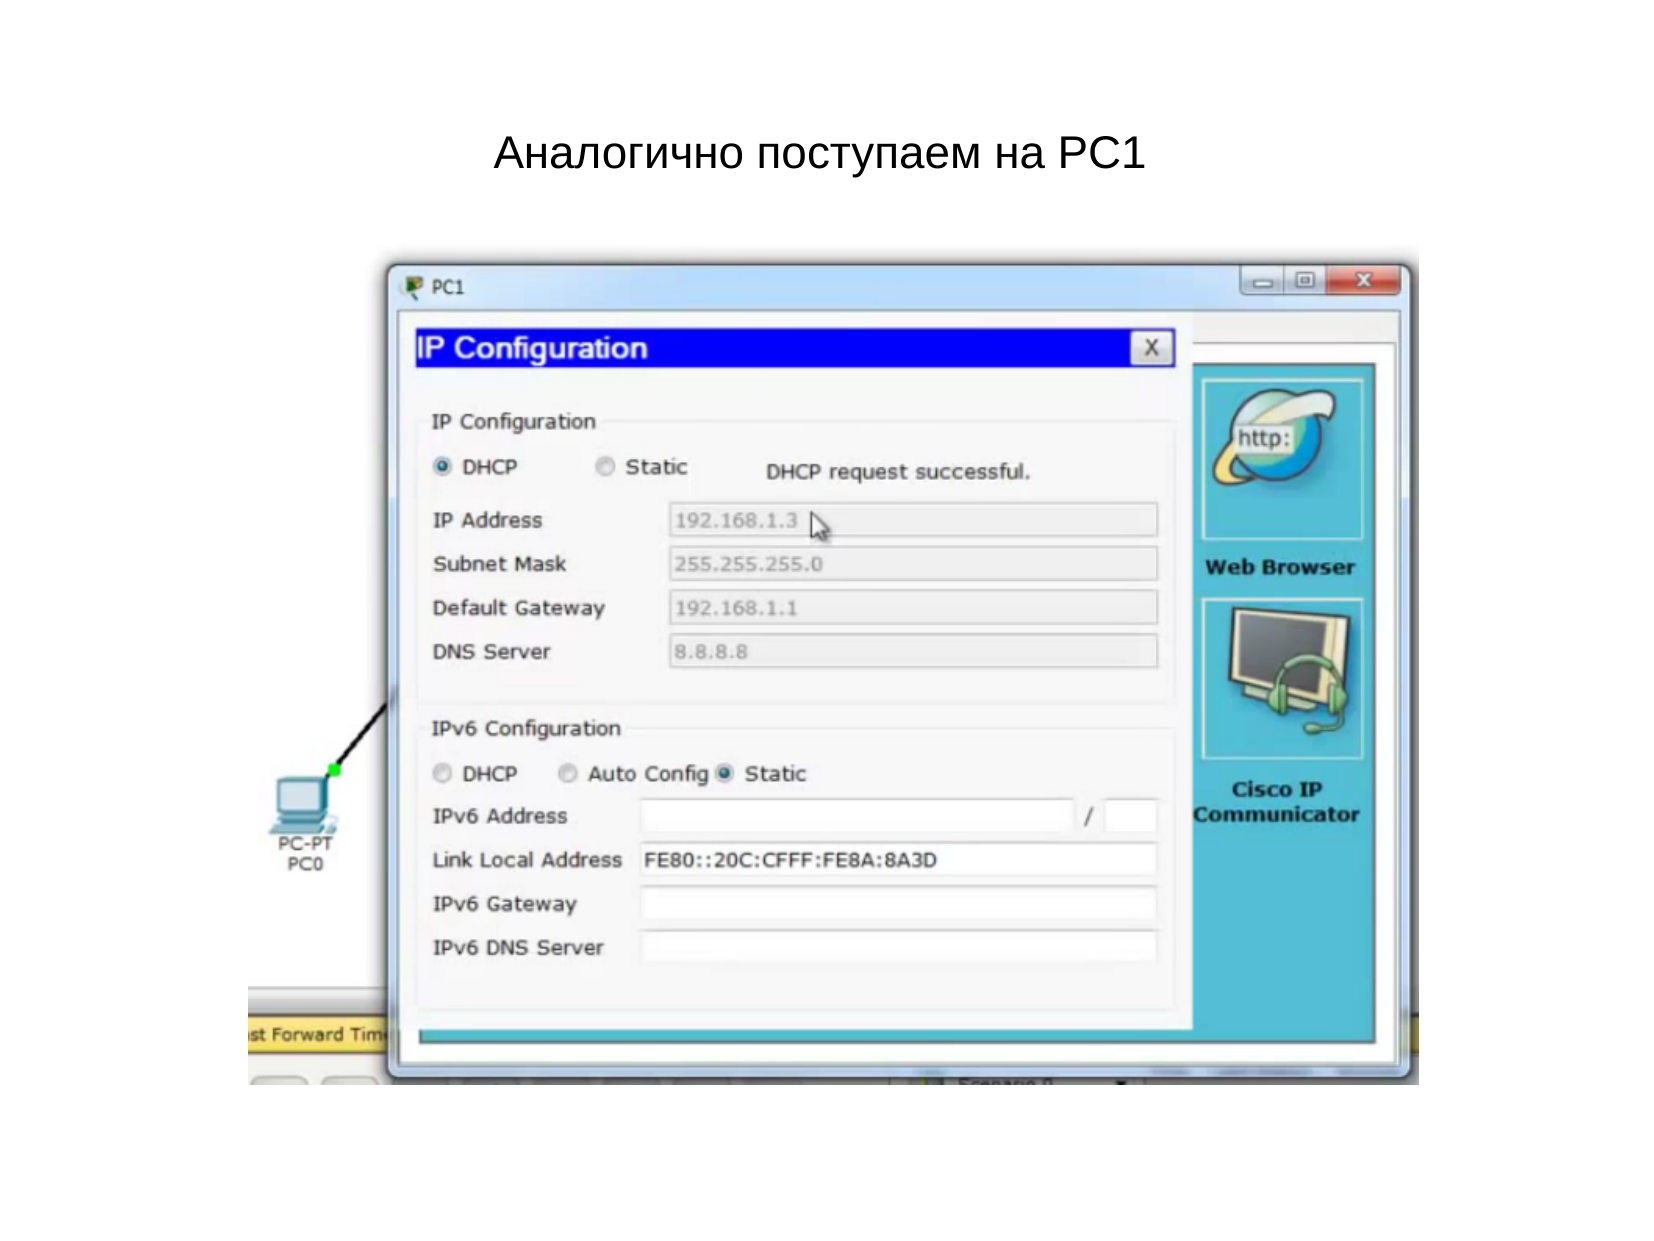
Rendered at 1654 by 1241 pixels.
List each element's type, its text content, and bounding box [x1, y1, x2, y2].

picture [248, 236, 1419, 1085]
title Аналогично поступаем на PC1 [82, 49, 1571, 257]
